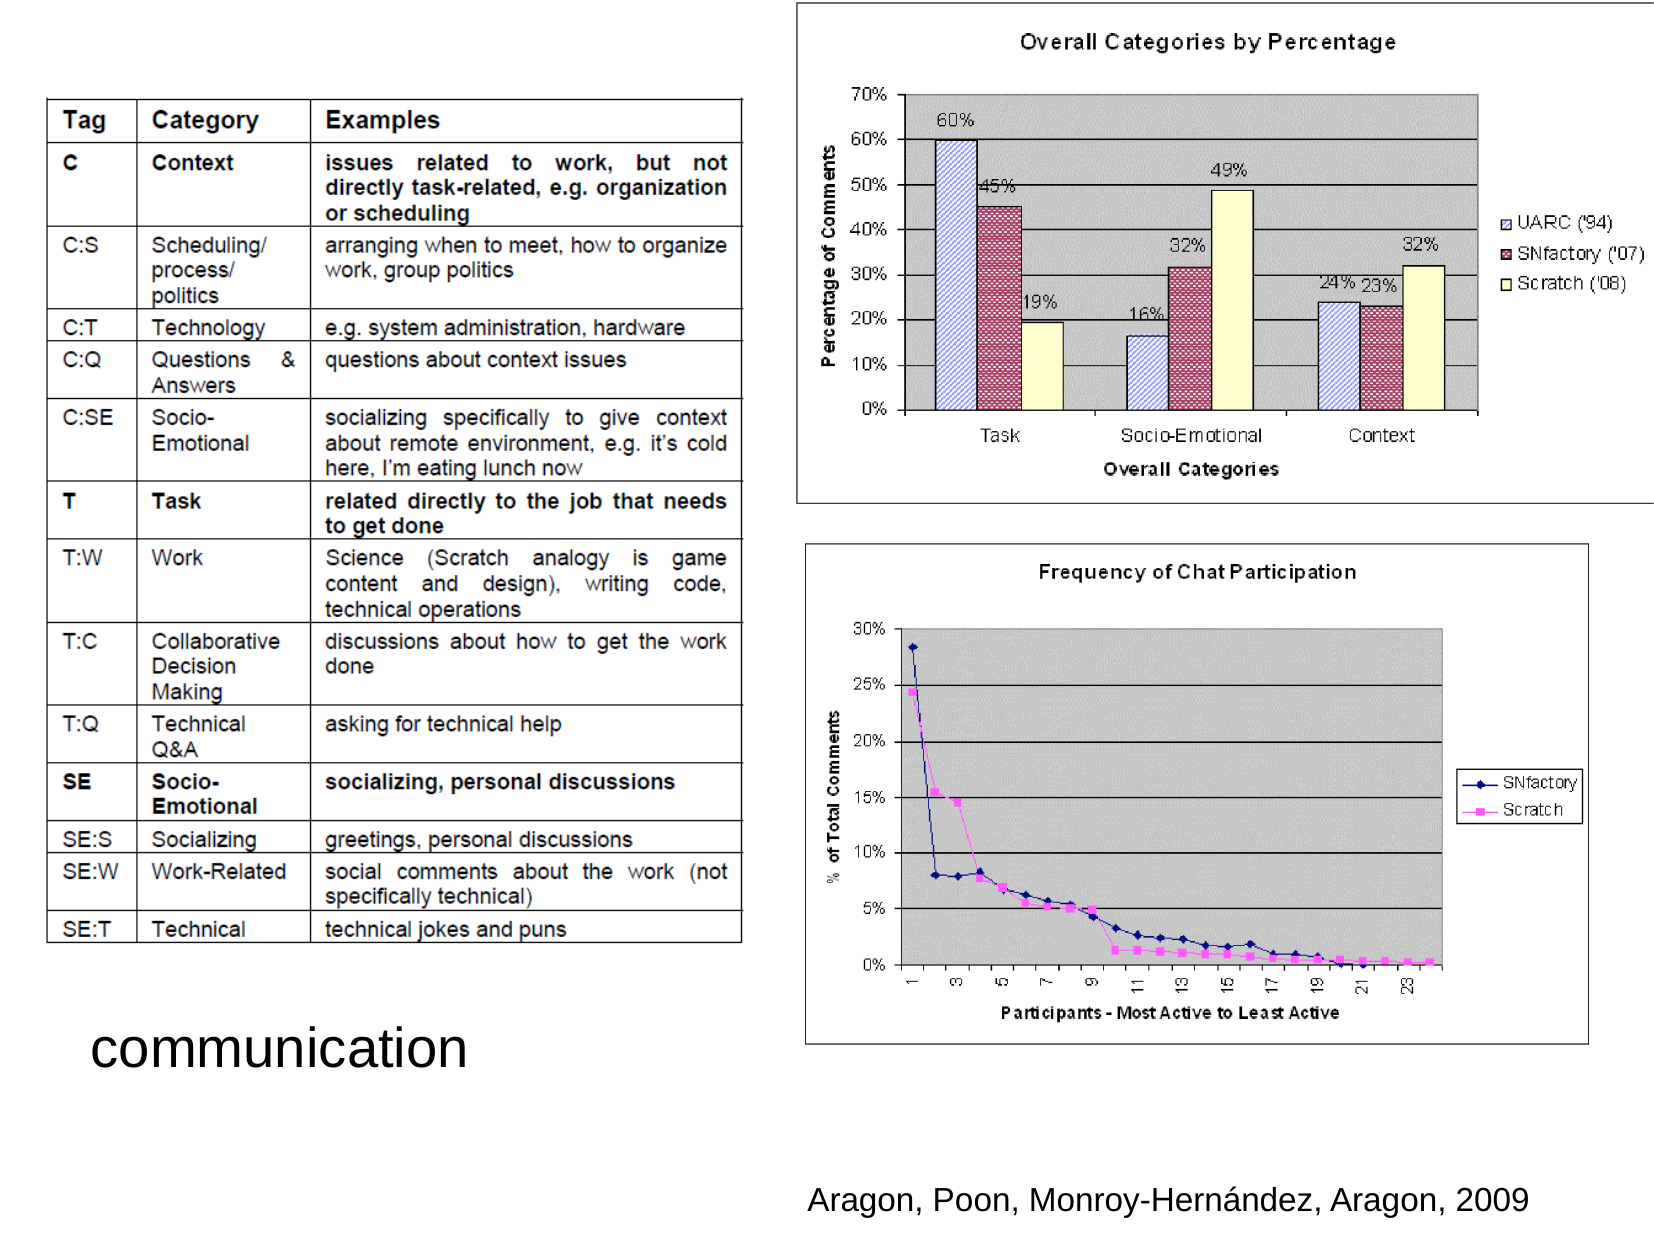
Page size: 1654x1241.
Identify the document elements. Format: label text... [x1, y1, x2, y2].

picture [800, 533, 1599, 1053]
text_box Aragon, Poon, Monroy-Hernández, Aragon, 2009 [807, 1181, 1654, 1220]
text_box communication [90, 1016, 827, 1081]
picture [781, 0, 1654, 530]
picture [33, 83, 757, 953]
